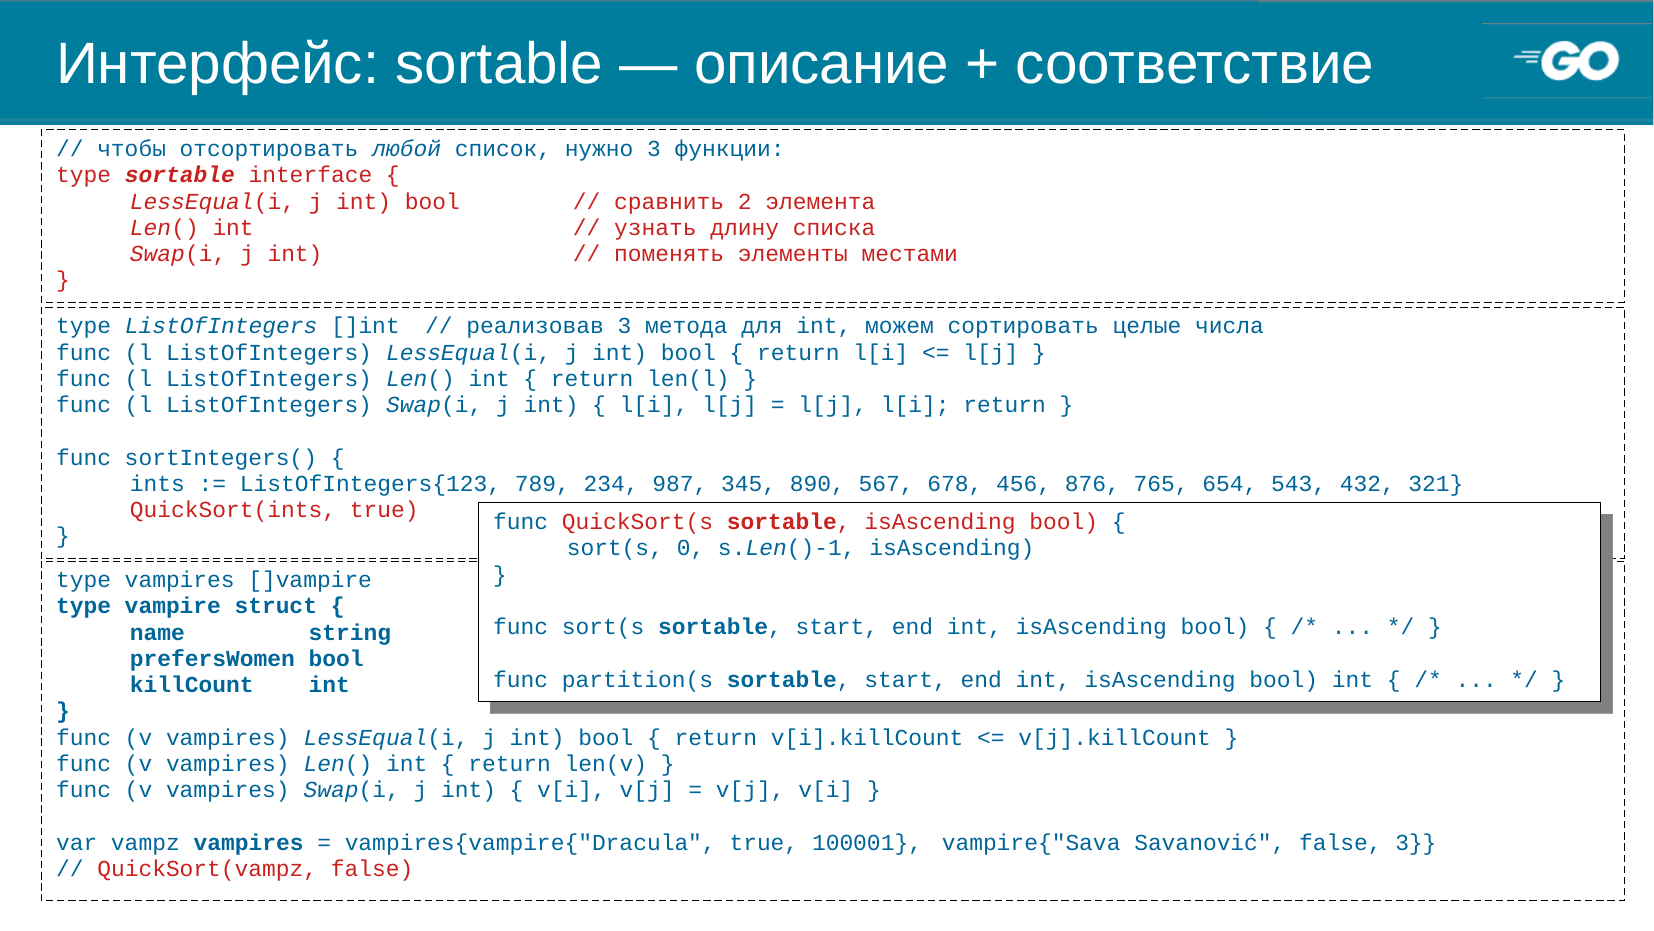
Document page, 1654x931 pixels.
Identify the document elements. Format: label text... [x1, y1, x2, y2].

text_box Интерфейс: sortable — описание + соответствие [41, 23, 1495, 104]
picture [1542, 41, 1619, 81]
text_box type ListOfIntegers []int // реализовав 3 метода для int, можем сортировать целые числа func (l ListOfIntegers) LessEqual(i, j int) bool { return l[i] <= l[j] } func (l ListOfIntegers) Len() int { return len(l) } func (l ListOfIntegers) Swap(i, j int) { l[i], l[j] = l[j], l[i]; return } func sortIntegers() { ints := ListOfIntegers{123, 789, 234, 987, 345, 890, 567, 678, 456, 876, 765, 654, 543, 432, 321} QuickSort(ints, true) } [41, 307, 1625, 559]
text_box func QuickSort(s sortable, isAscending bool) { sort(s, 0, s.Len()-1, isAscending) } func sort(s sortable, start, end int, isAscending bool) { /* ... */ } func partition(s sortable, start, end int, isAscending bool) int { /* ... */ } [478, 502, 1601, 702]
text_box type vampires []vampire type vampire struct { name string prefersWomen bool killCount int } func (v vampires) LessEqual(i, j int) bool { return v[i].killCount <= v[j].killCount } func (v vampires) Len() int { return len(v) } func (v vampires) Swap(i, j int) { v[i], v[j] = v[j], v[i] } var vampz vampires = vampires{vampire{"Dracula", true, 100001}, vampire{"Sava Savanović", false, 3}} // QuickSort(vampz, false) [41, 561, 1625, 901]
text_box // чтобы отсортировать любой список, нужно 3 функции: type sortable interface { LessEqual(i, j int) bool // сравнить 2 элемента Len() int // узнать длину списка Swap(i, j int) // поменять элементы местами } [41, 129, 1625, 303]
